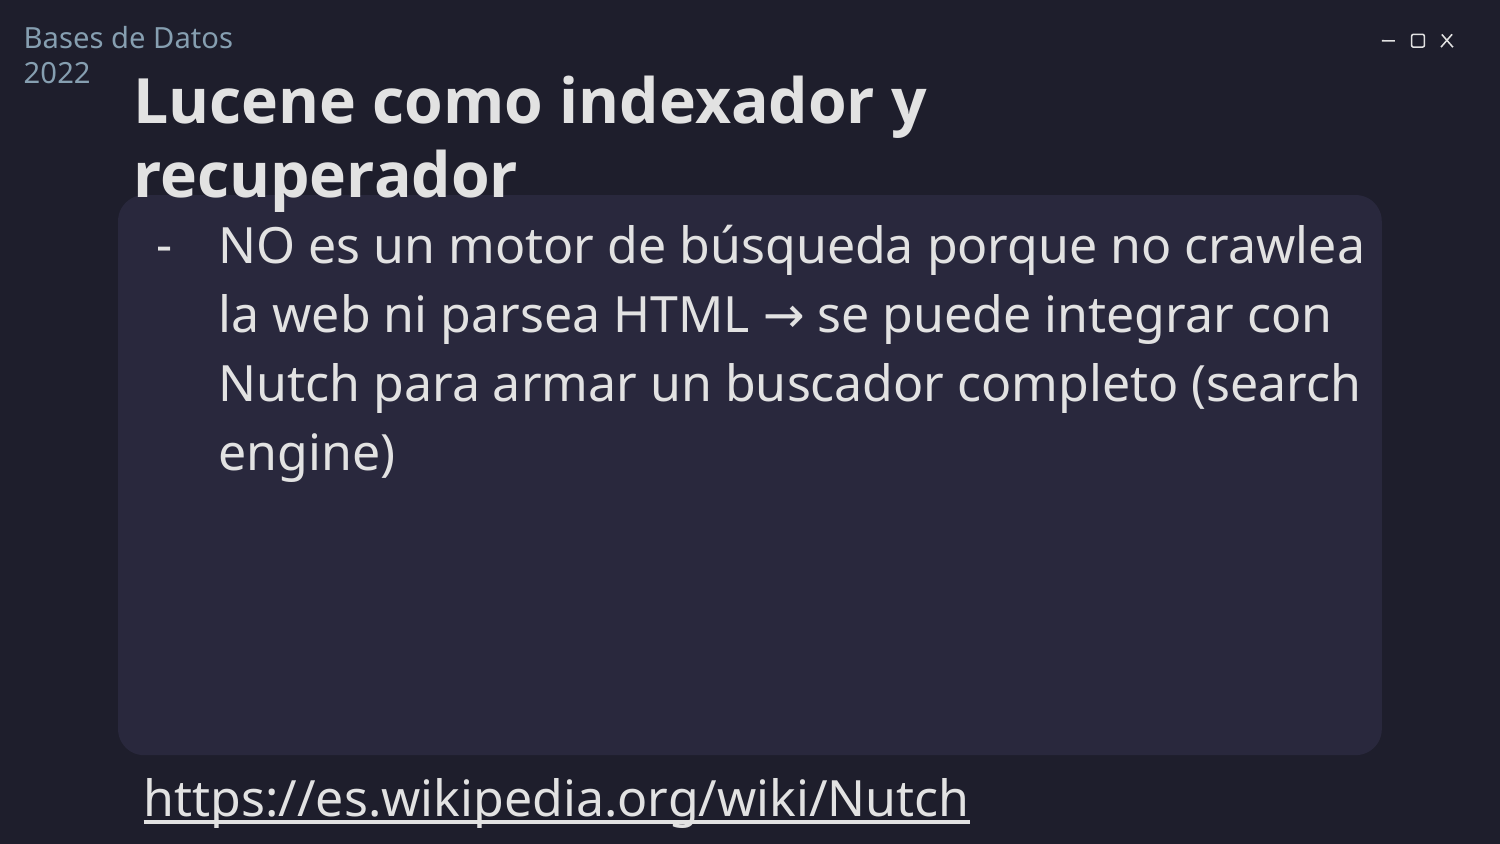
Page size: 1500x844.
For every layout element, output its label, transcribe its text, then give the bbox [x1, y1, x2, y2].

title Lucene como indexador y recuperador [118, 88, 1300, 183]
list NO es un motor de búsqueda porque no crawlea la web ni parsea HTML → se puede integrar con Nutch para armar un buscador completo (search engine) https://es.wikipedia.org/wiki/Nutch [128, 189, 1382, 750]
